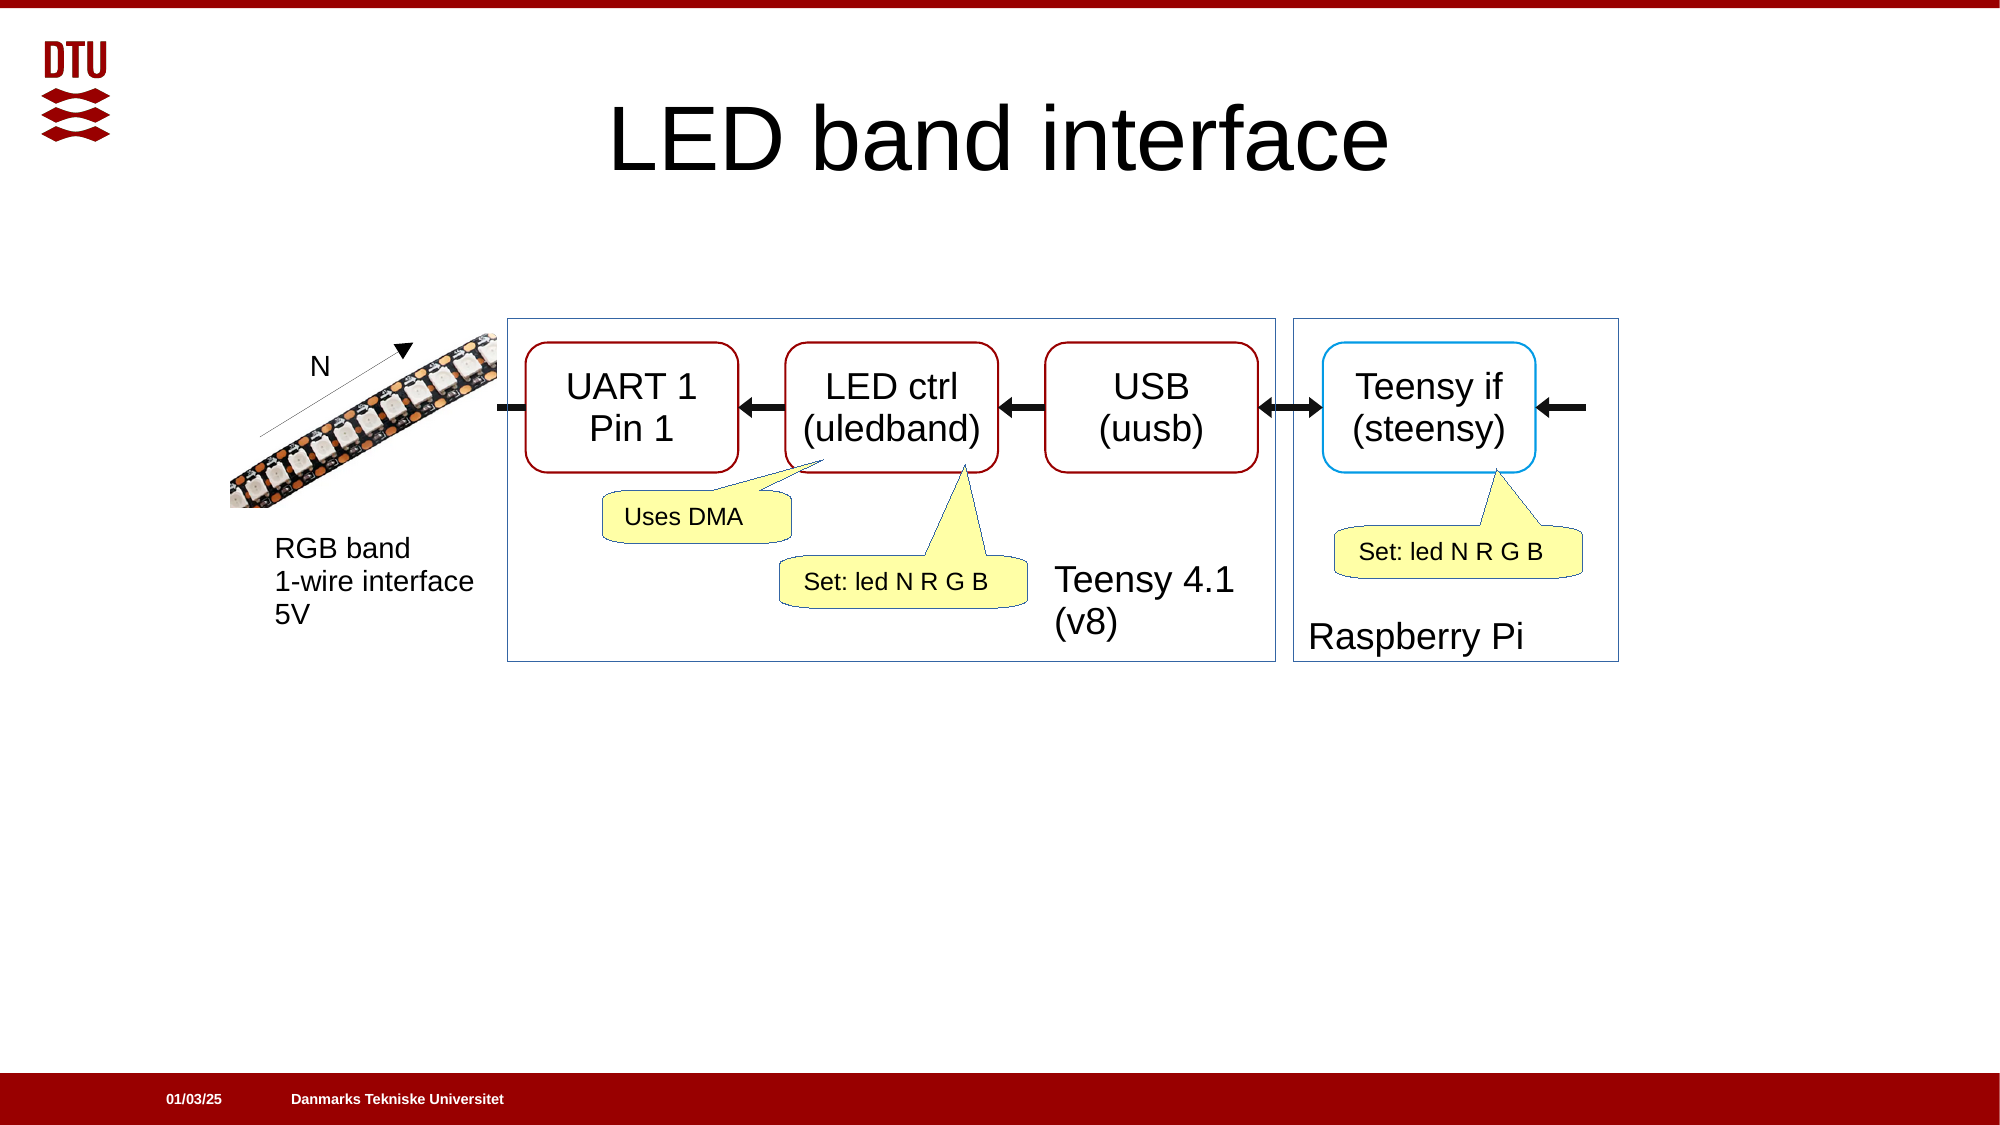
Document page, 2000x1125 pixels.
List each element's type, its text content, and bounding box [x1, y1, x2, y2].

text_box Uses DMA [602, 459, 824, 544]
text_box USB (uusb) [1045, 342, 1258, 473]
text_box N [295, 342, 346, 391]
picture [230, 330, 497, 508]
text_box Set: led N R G B [1334, 468, 1583, 579]
text_box Teensy if (steensy) [1322, 342, 1536, 473]
text_box Set: led N R G B [779, 464, 1028, 609]
text_box LED ctrl (uledband) [785, 342, 999, 473]
text_box RGB band 1-wire interface 5V [259, 524, 490, 638]
text_box UART 1 Pin 1 [525, 342, 739, 473]
text_box Teensy 4.1 (v8) [1039, 550, 1261, 650]
title LED band interface [99, 44, 1900, 233]
text_box Raspberry Pi [1293, 608, 1540, 666]
